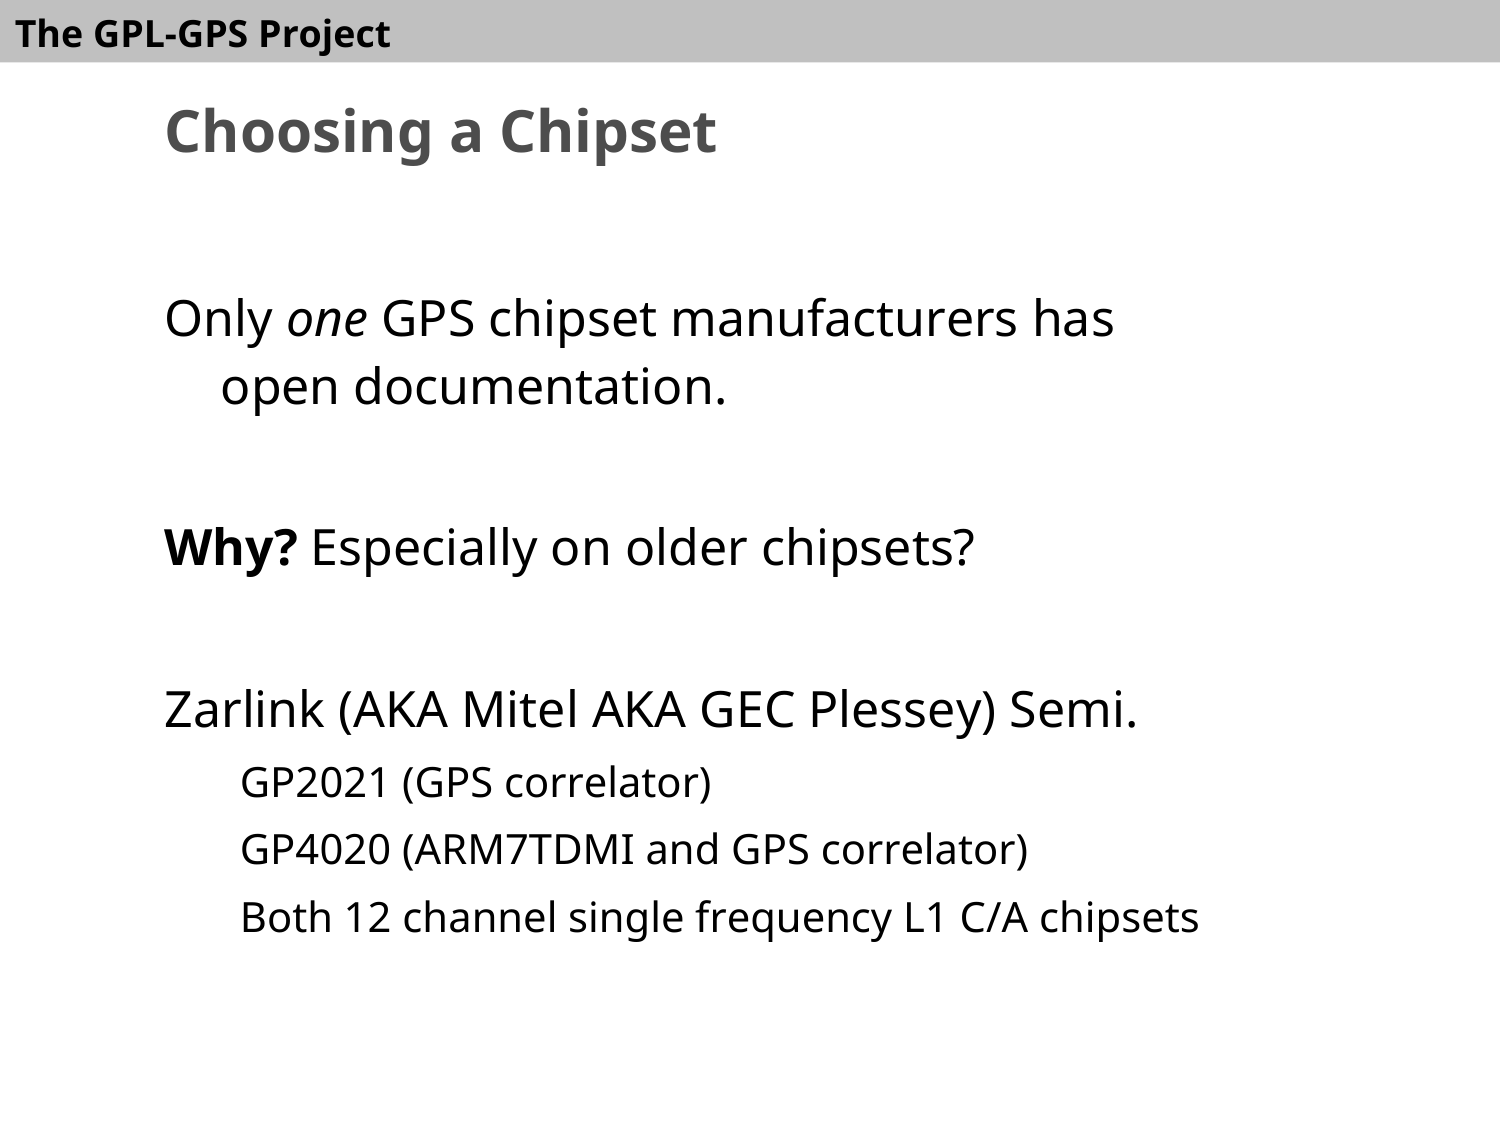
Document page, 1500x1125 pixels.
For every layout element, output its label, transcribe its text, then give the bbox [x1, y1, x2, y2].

text_box Choosing a Chipset [149, 87, 1463, 175]
list Only one GPS chipset manufacturers has open documentation. Why? Especially on older chipsets? Zarlink (AKA Mitel AKA GEC Plessey) Semi. GP2021 (GPS correlator) GP4020 (ARM7TDMI and GPS correlator) Both 12 channel single frequency L1 C/A chipsets [149, 275, 1463, 1013]
